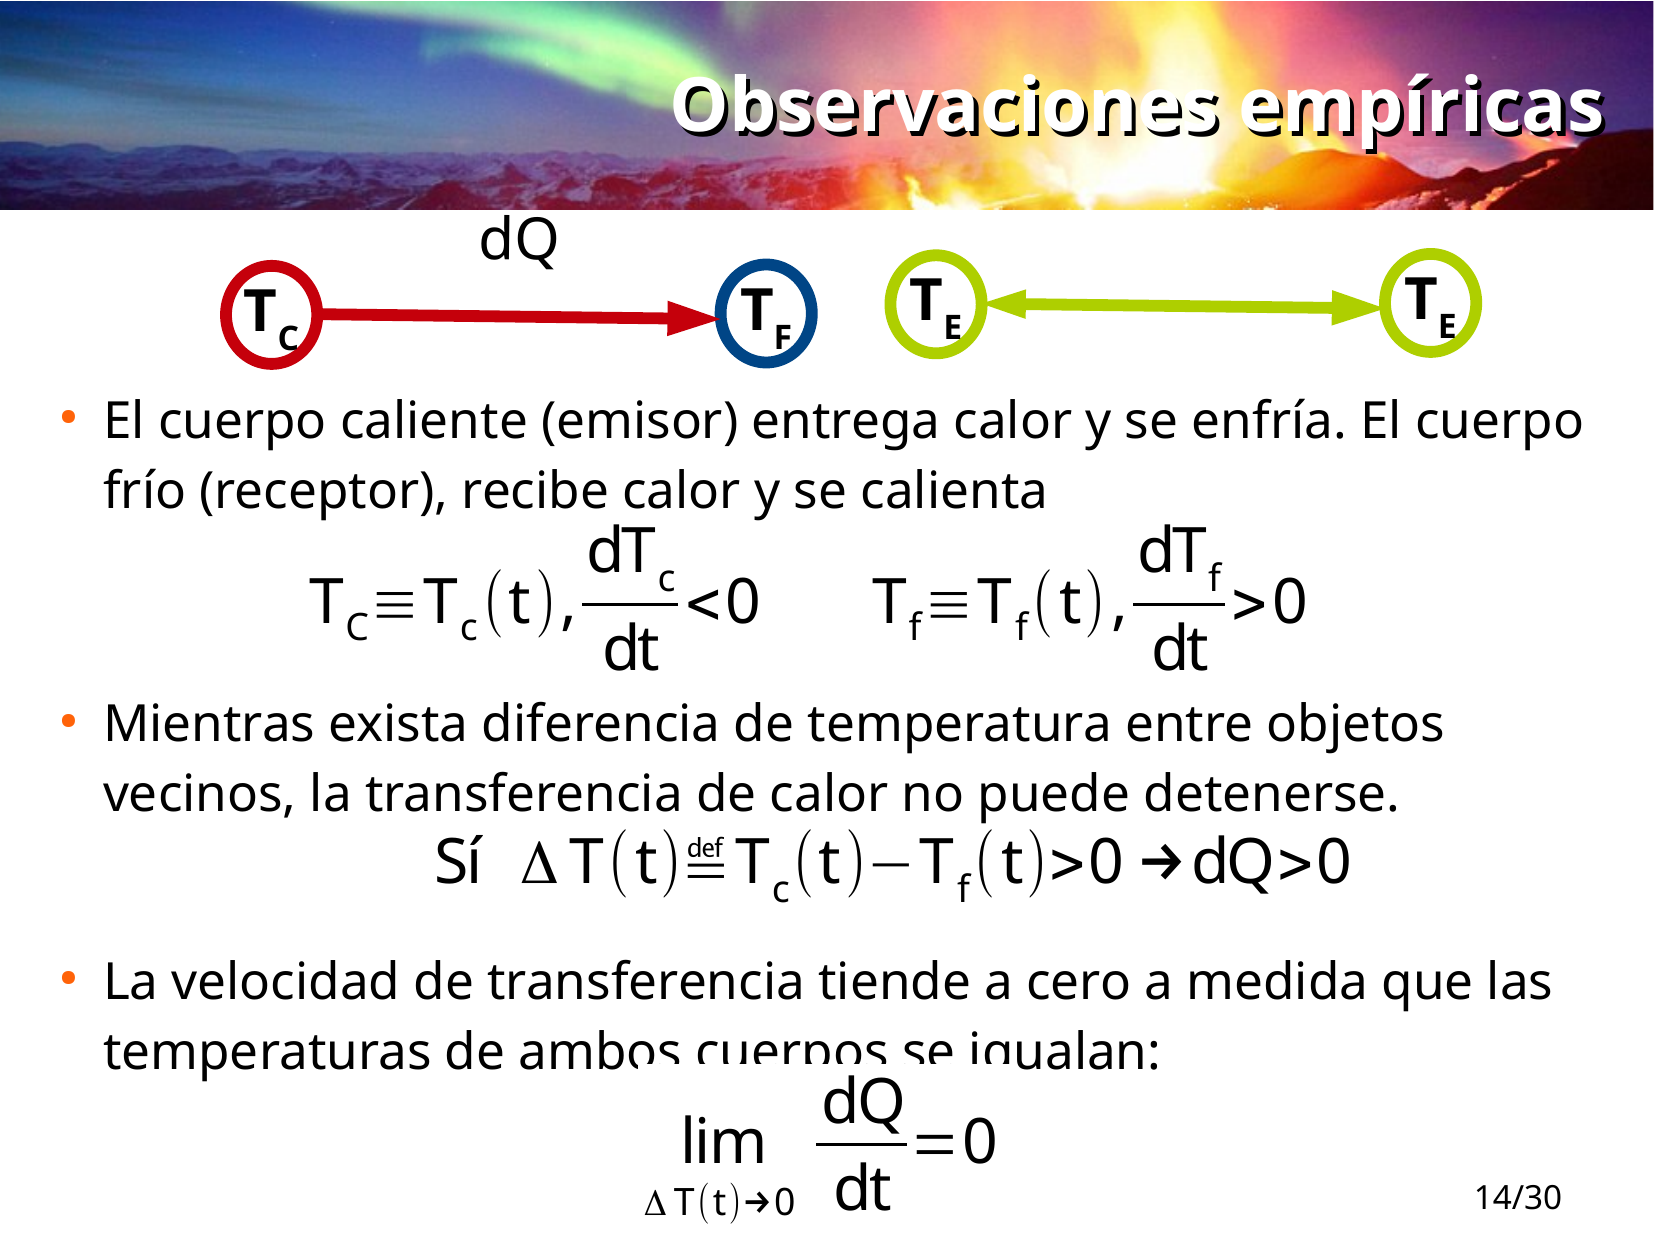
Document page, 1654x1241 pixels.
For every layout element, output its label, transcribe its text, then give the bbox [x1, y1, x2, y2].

text_box TE [890, 255, 982, 354]
text_box TE [1385, 253, 1477, 352]
chart [428, 824, 1368, 912]
list El cuerpo caliente (emisor) entrega calor y se enfría. El cuerpo frío (receptor), recibe calor y se calienta Mientras exista diferencia de temperatura entre objetos vecinos, la transferencia de calor no puede detenerse. La velocidad de transferencia tiende a cero a medida que las temperaturas de ambos cuerpos se igualan: [45, 195, 1606, 1096]
title Observaciones empíricas [45, 15, 1606, 191]
text_box TF [720, 264, 812, 363]
chart [301, 512, 1323, 686]
chart [637, 1064, 1013, 1226]
text_box TC [226, 265, 317, 364]
picture [0, 1, 1654, 210]
